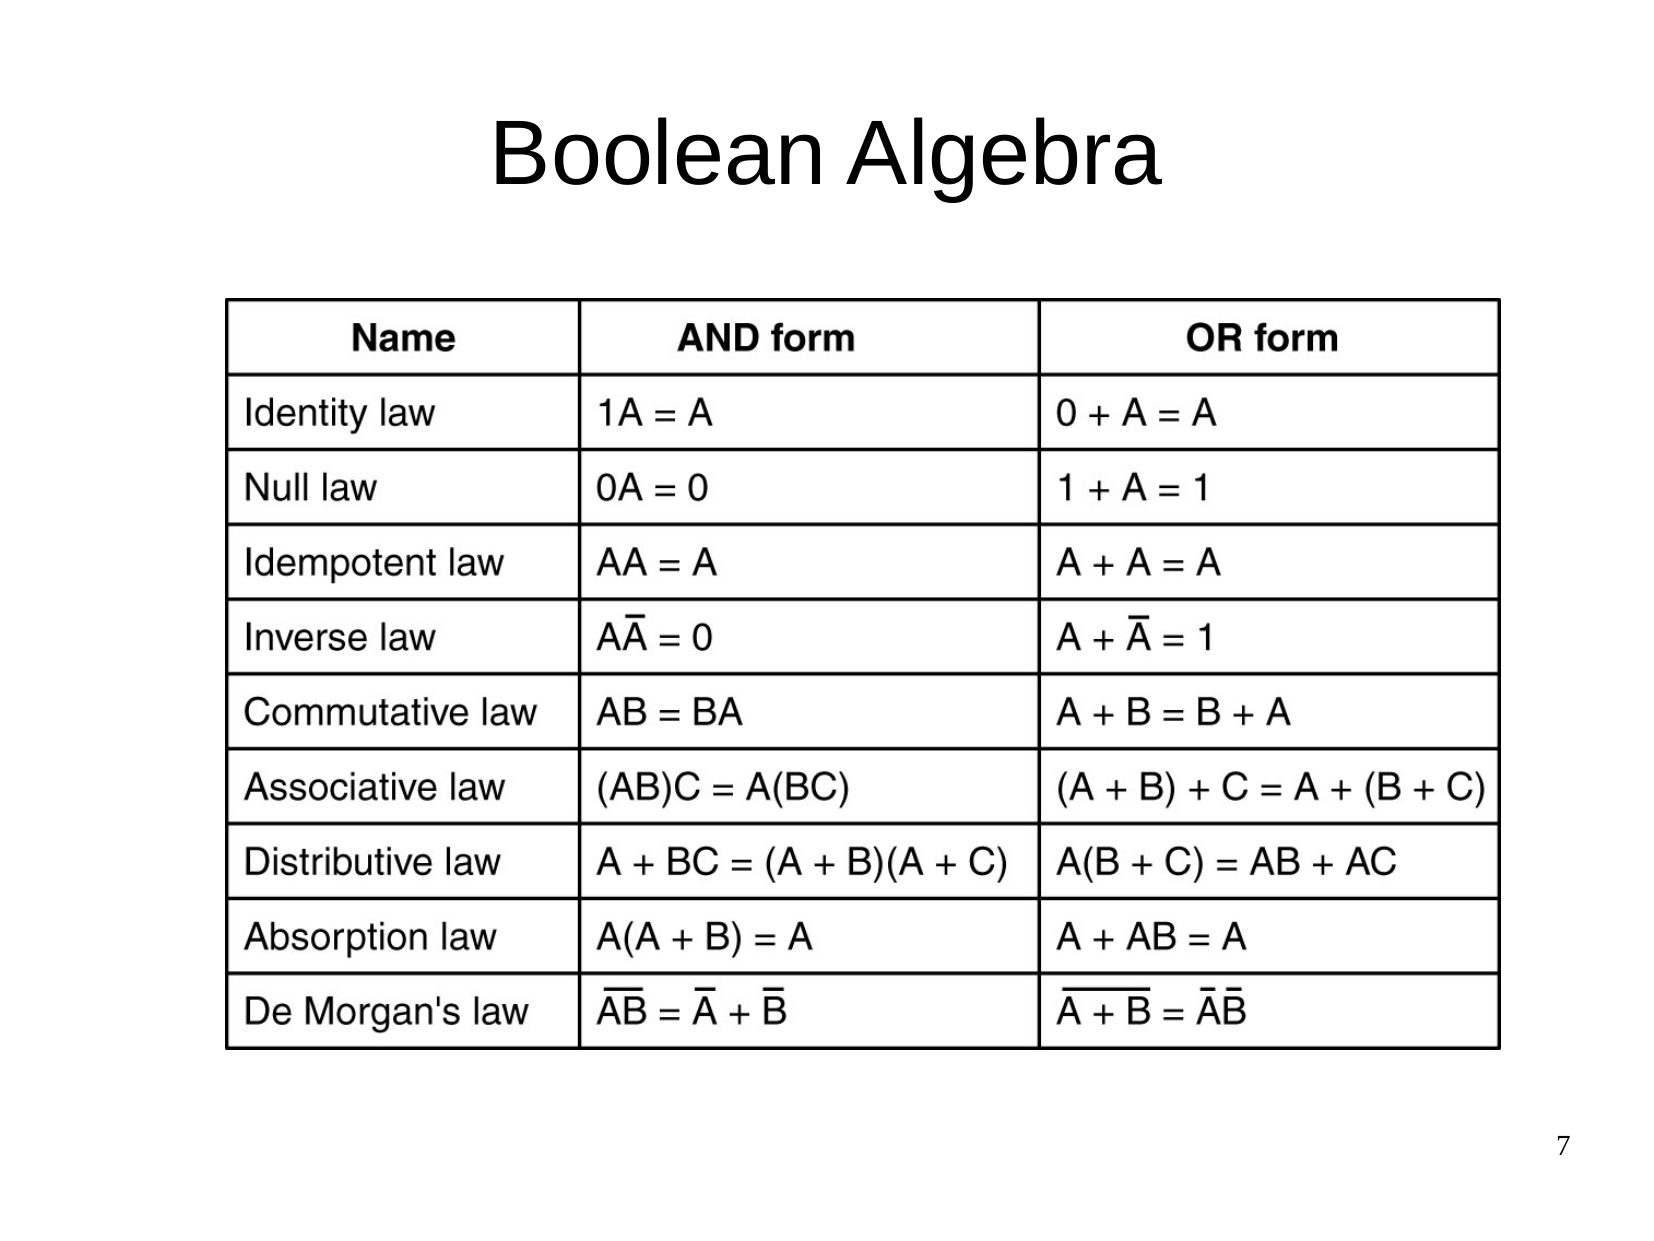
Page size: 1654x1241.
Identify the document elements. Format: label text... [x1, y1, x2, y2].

title Boolean Algebra [82, 49, 1571, 257]
picture [225, 298, 1501, 1051]
